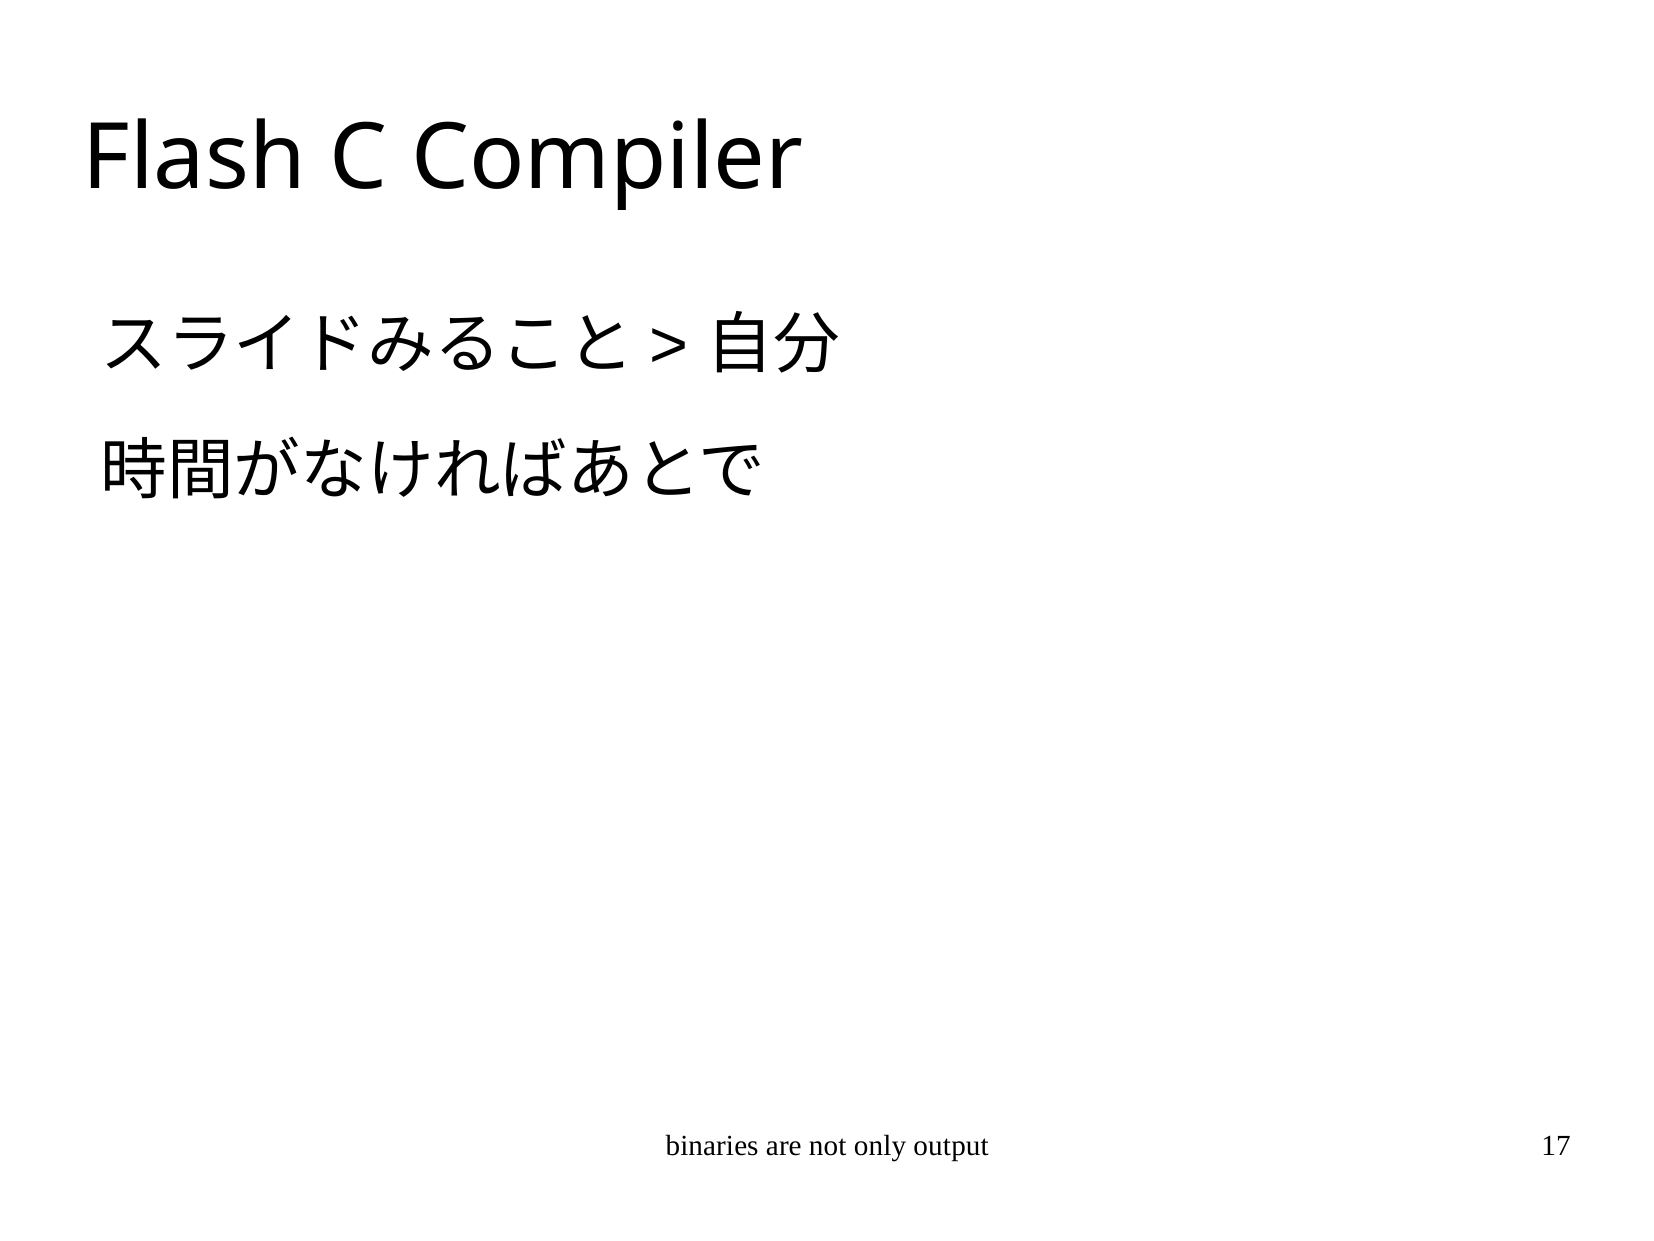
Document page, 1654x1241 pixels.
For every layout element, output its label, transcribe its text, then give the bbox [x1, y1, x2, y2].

title Flash C Compiler [82, 49, 1571, 257]
list スライドみること > 自分 時間がなければあとで [82, 290, 1571, 1094]
